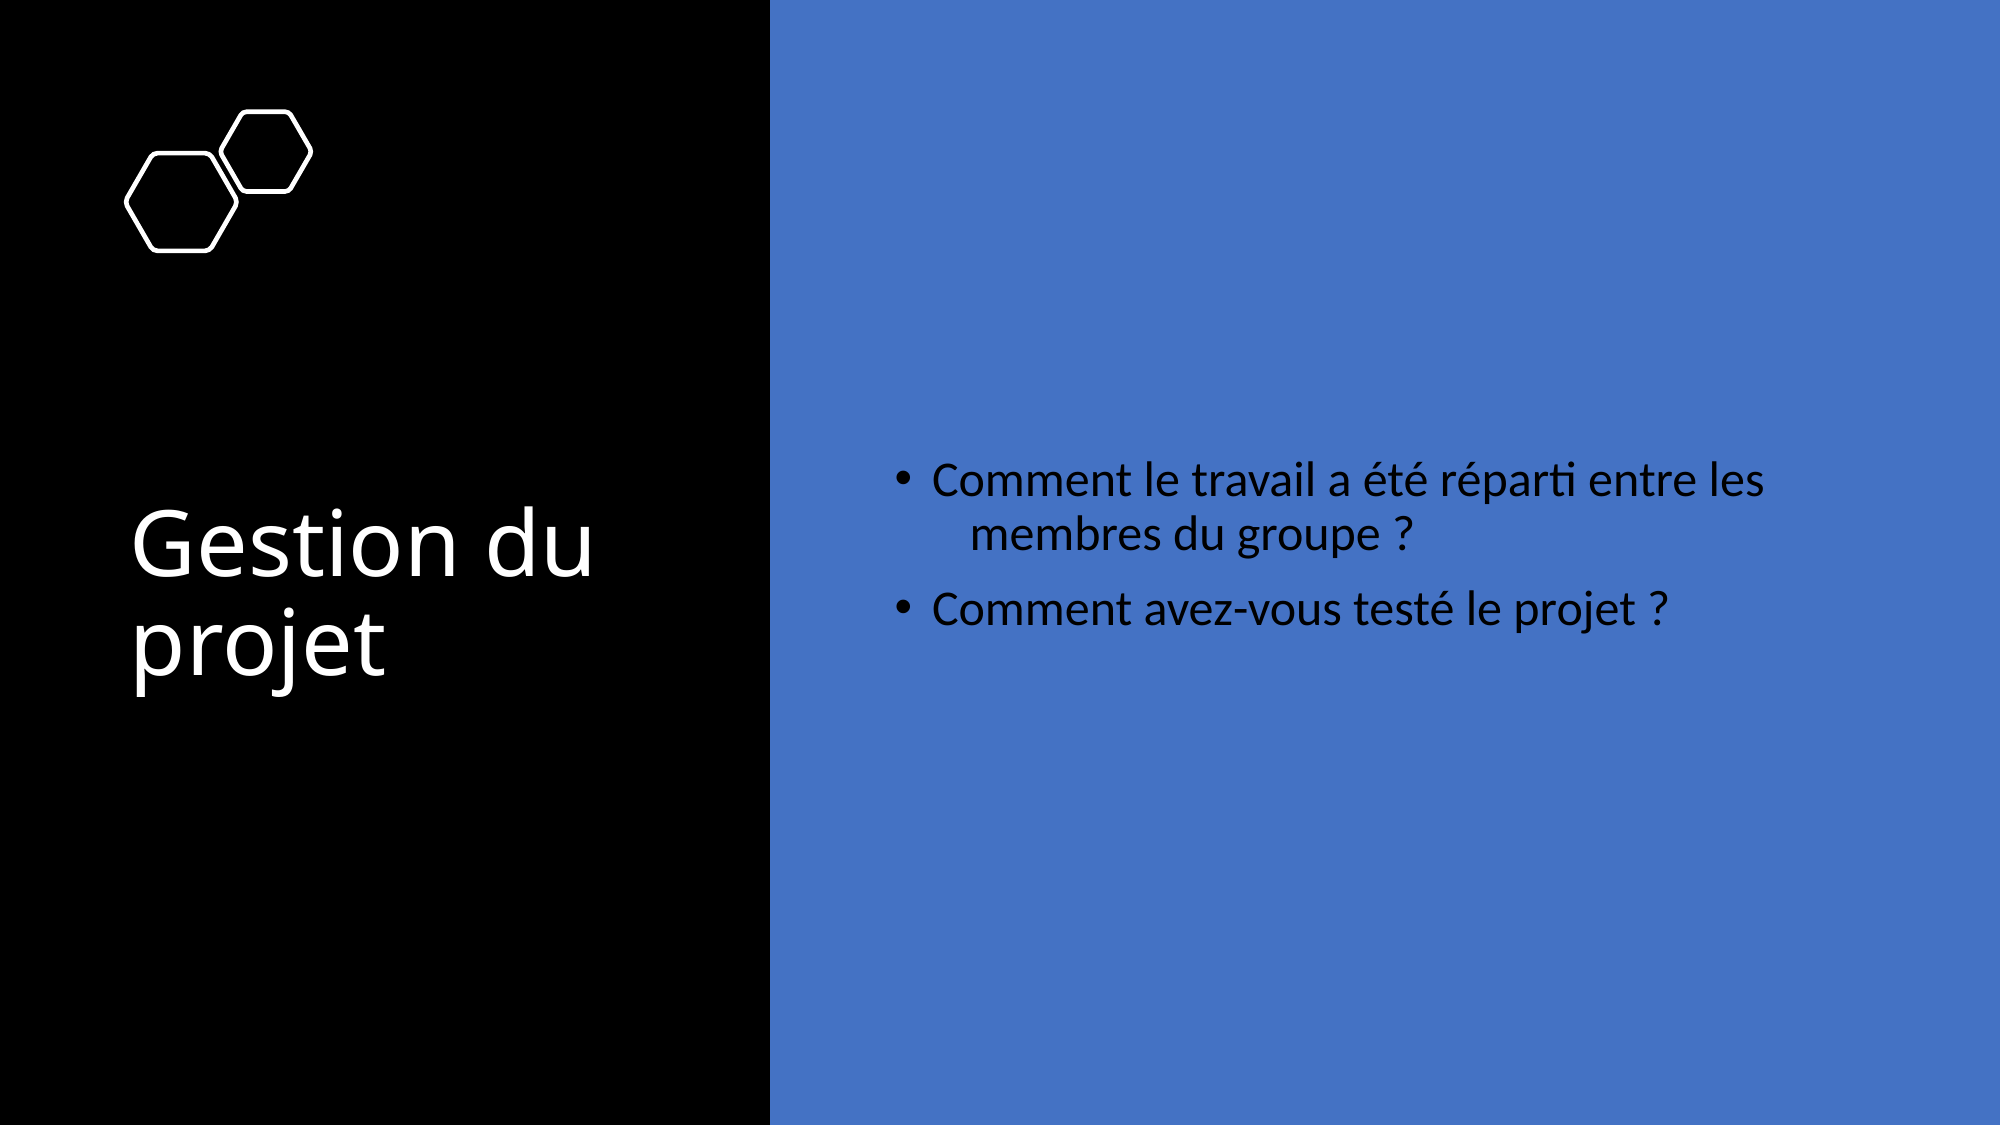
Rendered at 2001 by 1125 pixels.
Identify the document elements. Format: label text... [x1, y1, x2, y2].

title Gestion du projet [114, 266, 698, 704]
text_box [0, 0, 2000, 1125]
list Comment le travail a été réparti entre les membres du groupe ? Comment avez-vous testé le projet ? [879, 227, 1875, 937]
